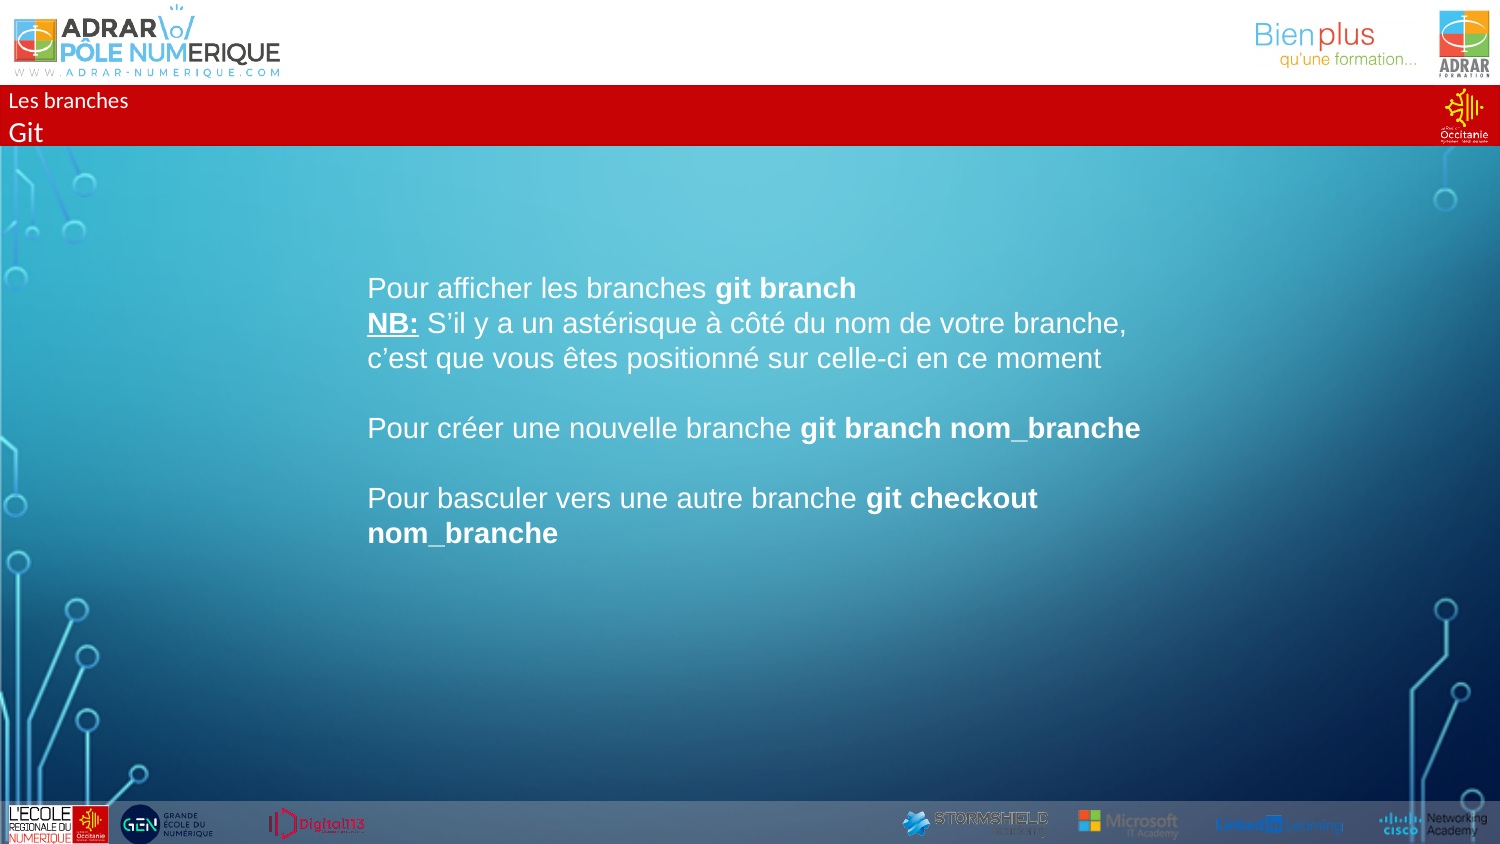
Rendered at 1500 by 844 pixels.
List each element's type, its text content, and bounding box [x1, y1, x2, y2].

picture [1437, 8, 1491, 79]
text_box Les branches Git [0, 70, 722, 164]
picture [0, 85, 1500, 844]
picture [7, 0, 288, 70]
picture [1256, 22, 1416, 68]
picture [260, 807, 373, 841]
picture [902, 807, 1048, 841]
picture [8, 803, 109, 844]
text_box Pour afficher les branches git branch NB: S’il y a un astérisque à côté du nom de votre branche, c’est que vous êtes positionné sur celle-ci en ce moment Pour créer une nouvelle branche git branch nom_branche Pour basculer vers une autre branche git checkout nom_branche [352, 254, 1188, 600]
